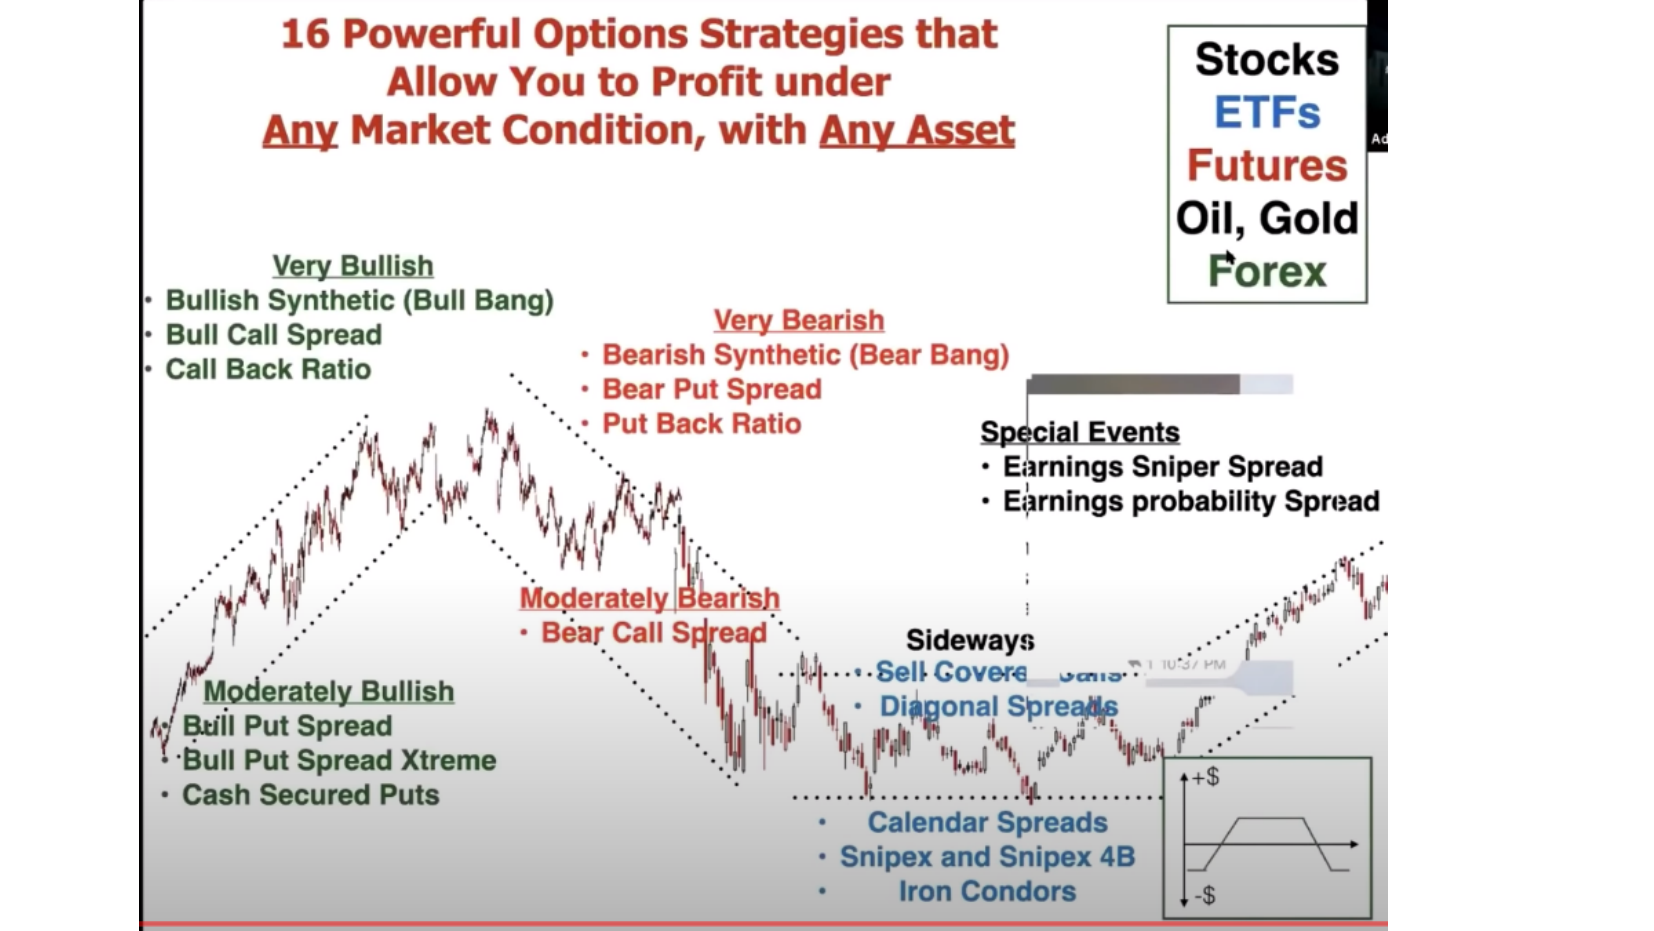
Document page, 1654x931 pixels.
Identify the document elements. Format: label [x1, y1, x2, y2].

picture [139, 0, 1388, 931]
